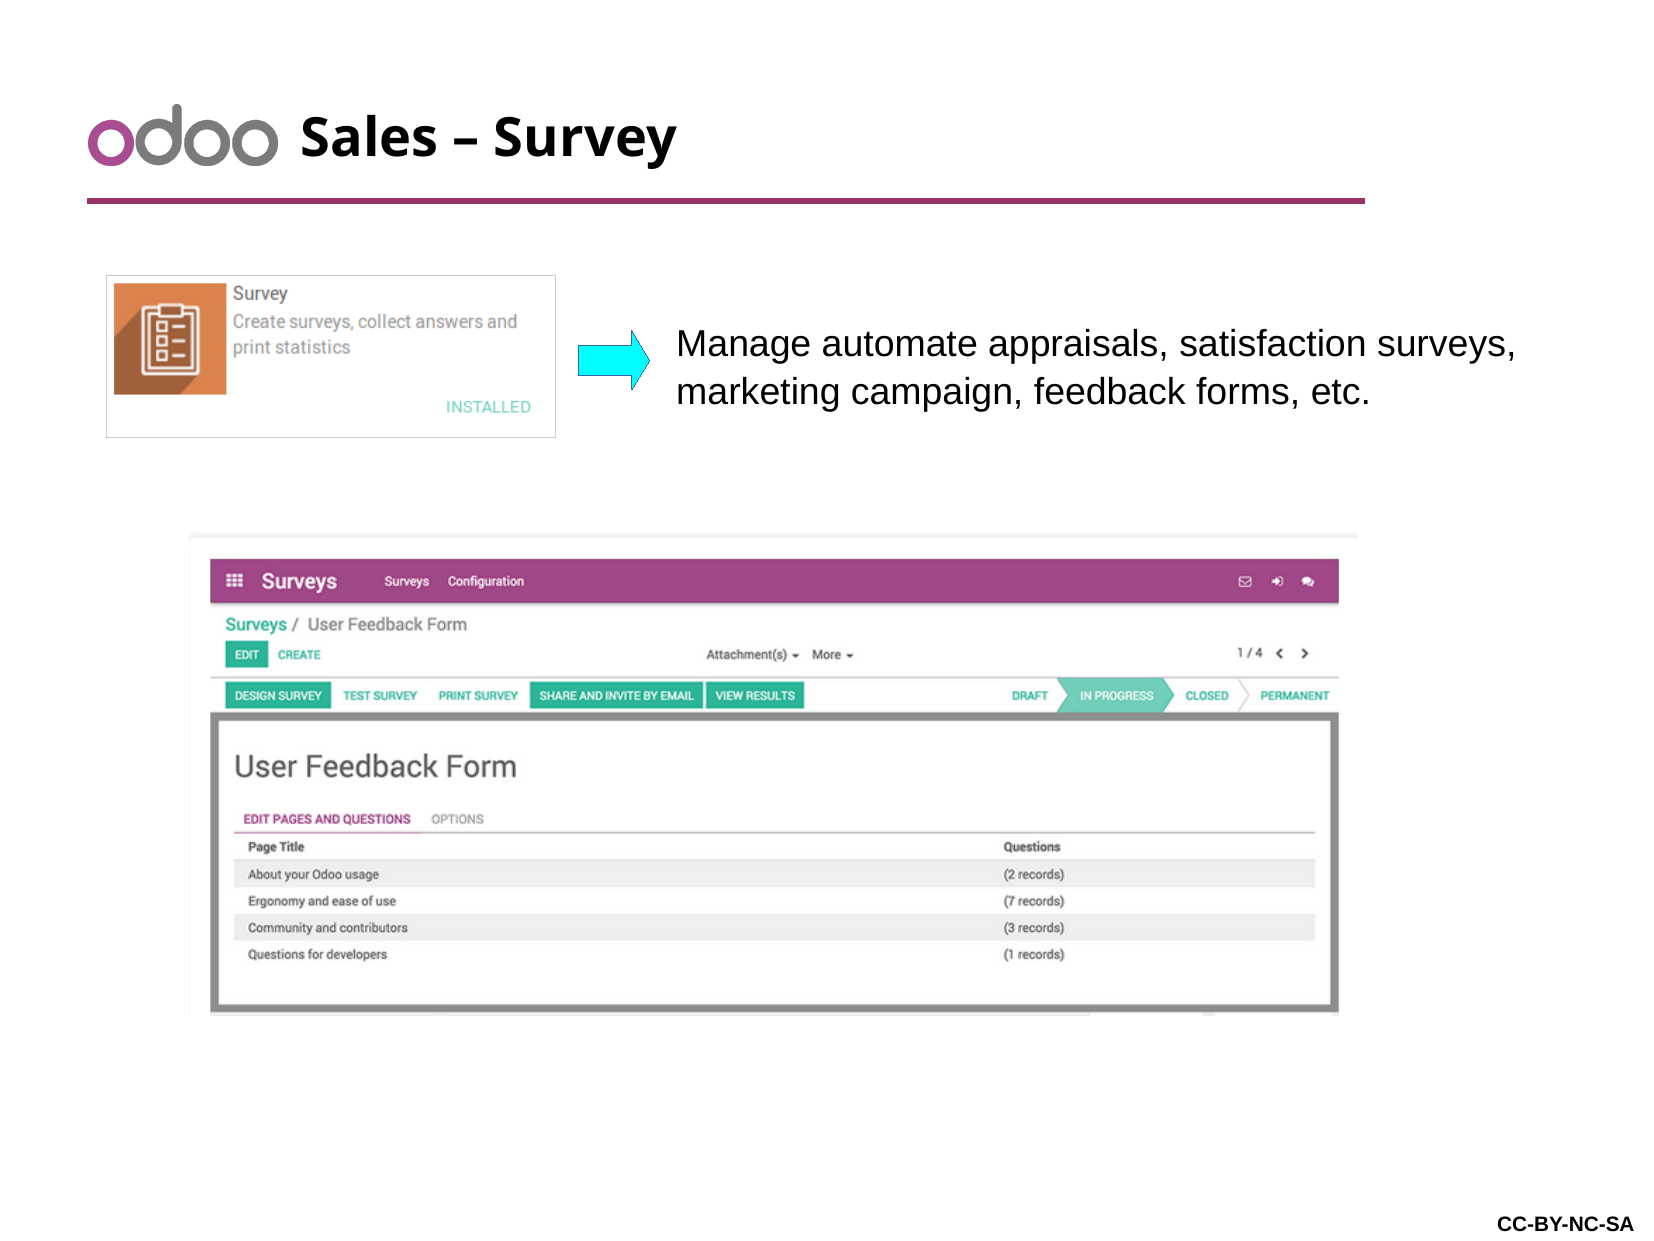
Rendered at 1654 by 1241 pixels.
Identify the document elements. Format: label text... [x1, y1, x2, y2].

title Sales – Survey [300, 31, 1564, 239]
text_box [578, 330, 650, 390]
picture [106, 275, 556, 438]
text_box Manage automate appraisals, satisfaction surveys, marketing campaign, feedback forms, etc. [661, 308, 1583, 414]
picture [189, 532, 1359, 1016]
text_box CC-BY-NC-SA [1482, 1204, 1654, 1241]
picture [88, 104, 278, 166]
